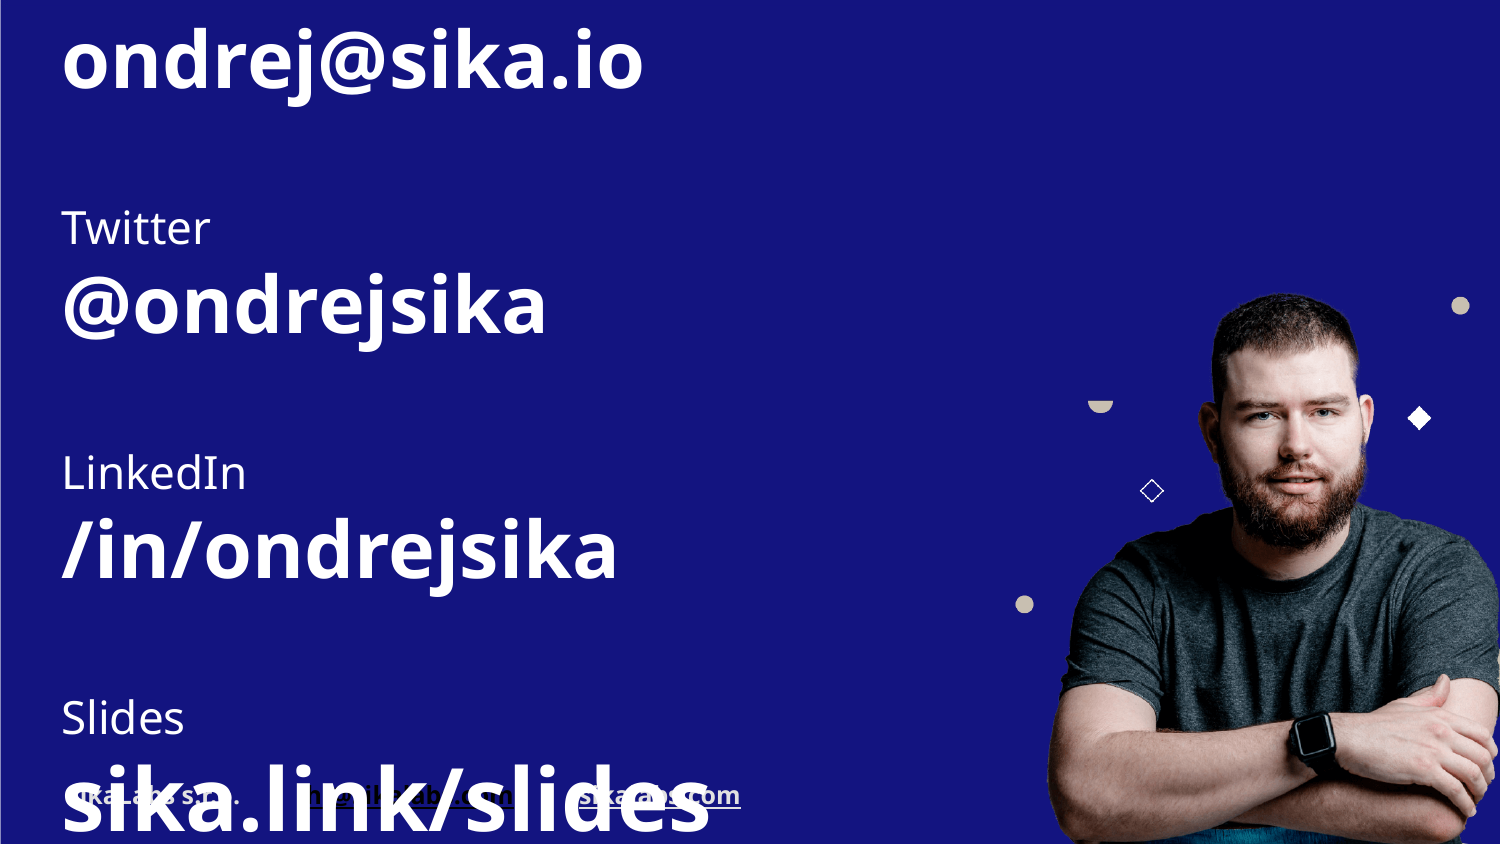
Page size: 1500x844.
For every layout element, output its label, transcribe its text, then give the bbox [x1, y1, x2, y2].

picture [0, 0, 1500, 844]
title Email ondrej@sika.io Twitter @ondrejsika LinkedIn /in/ondrejsika Slides sika.link/slides [46, 56, 1444, 746]
